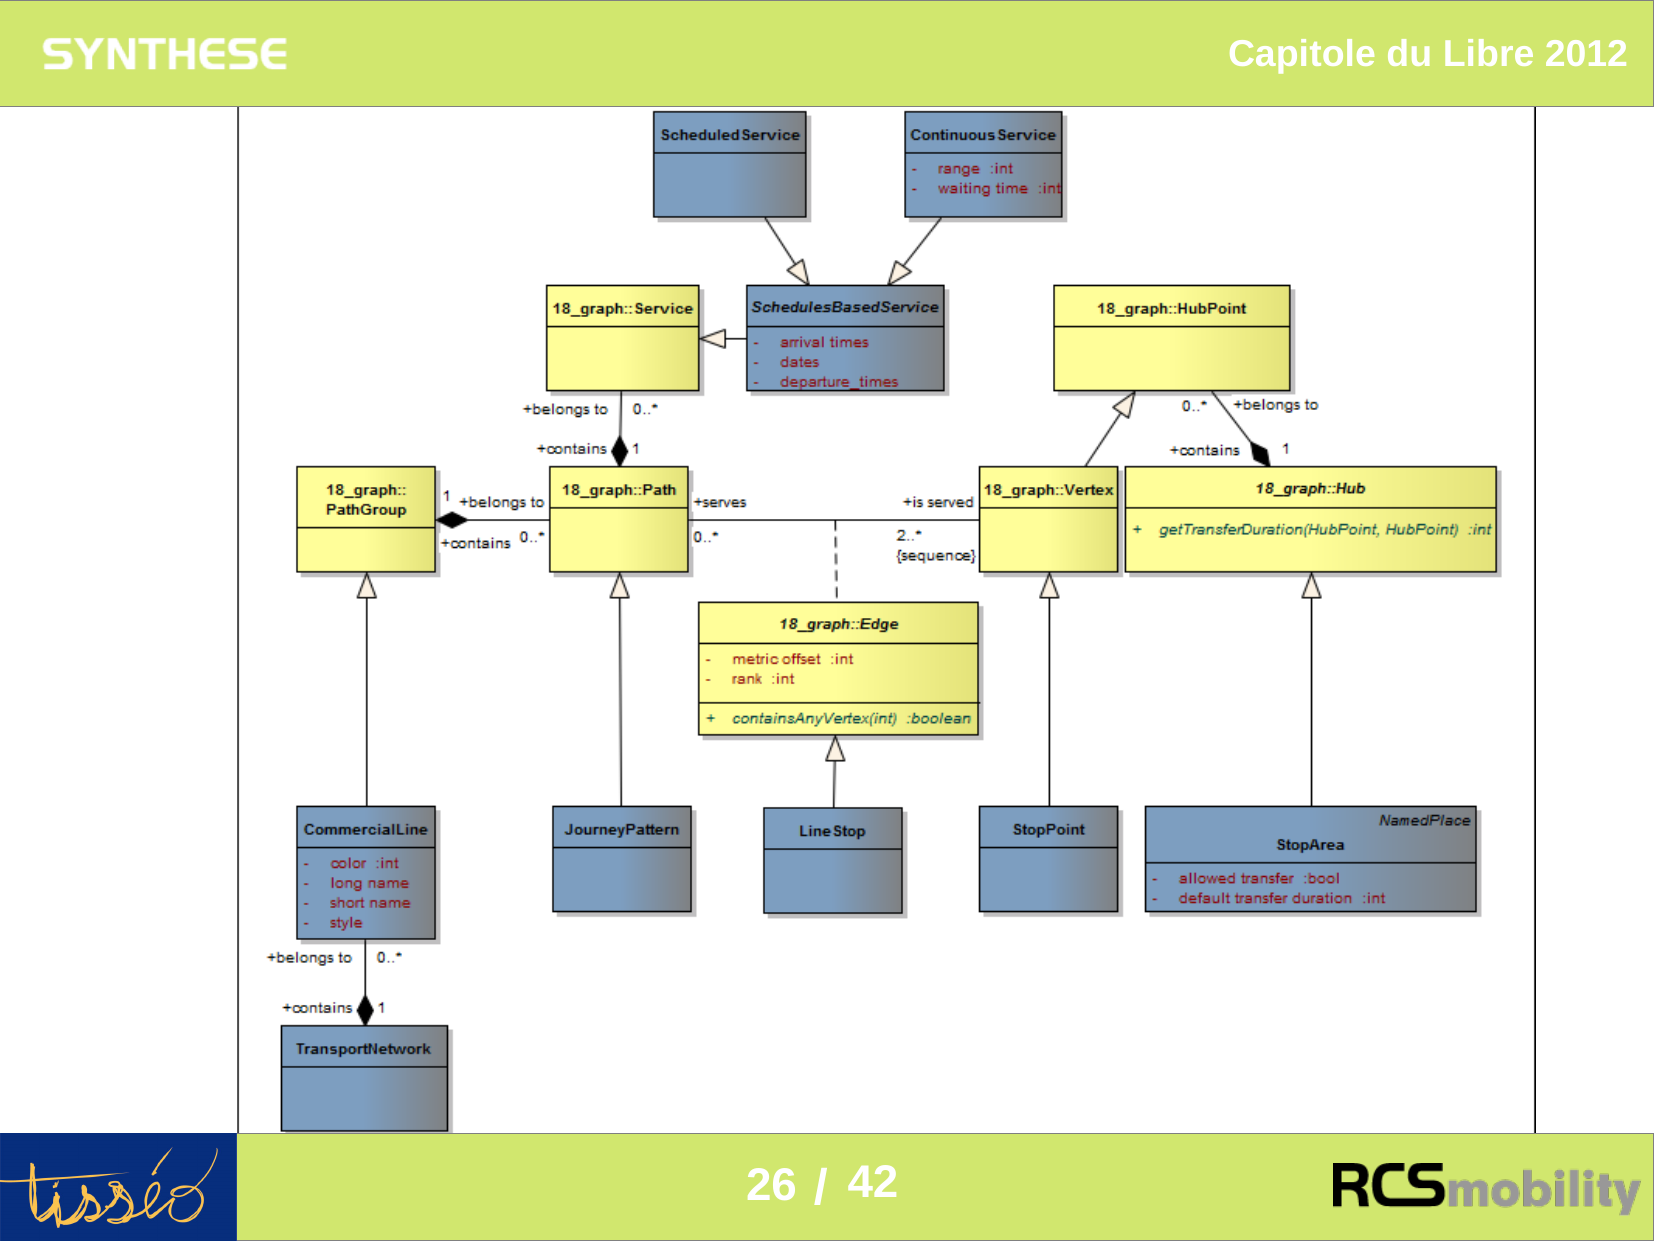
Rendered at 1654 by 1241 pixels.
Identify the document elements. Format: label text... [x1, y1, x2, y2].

picture [1333, 1163, 1642, 1217]
text_box / [237, 1133, 1654, 1241]
text_box Capitole du Libre 2012 [0, 0, 1654, 107]
picture [41, 35, 292, 73]
picture [0, 107, 1536, 1241]
text_box <numéro> [560, 1151, 812, 1241]
text_box 42 [832, 1149, 968, 1229]
